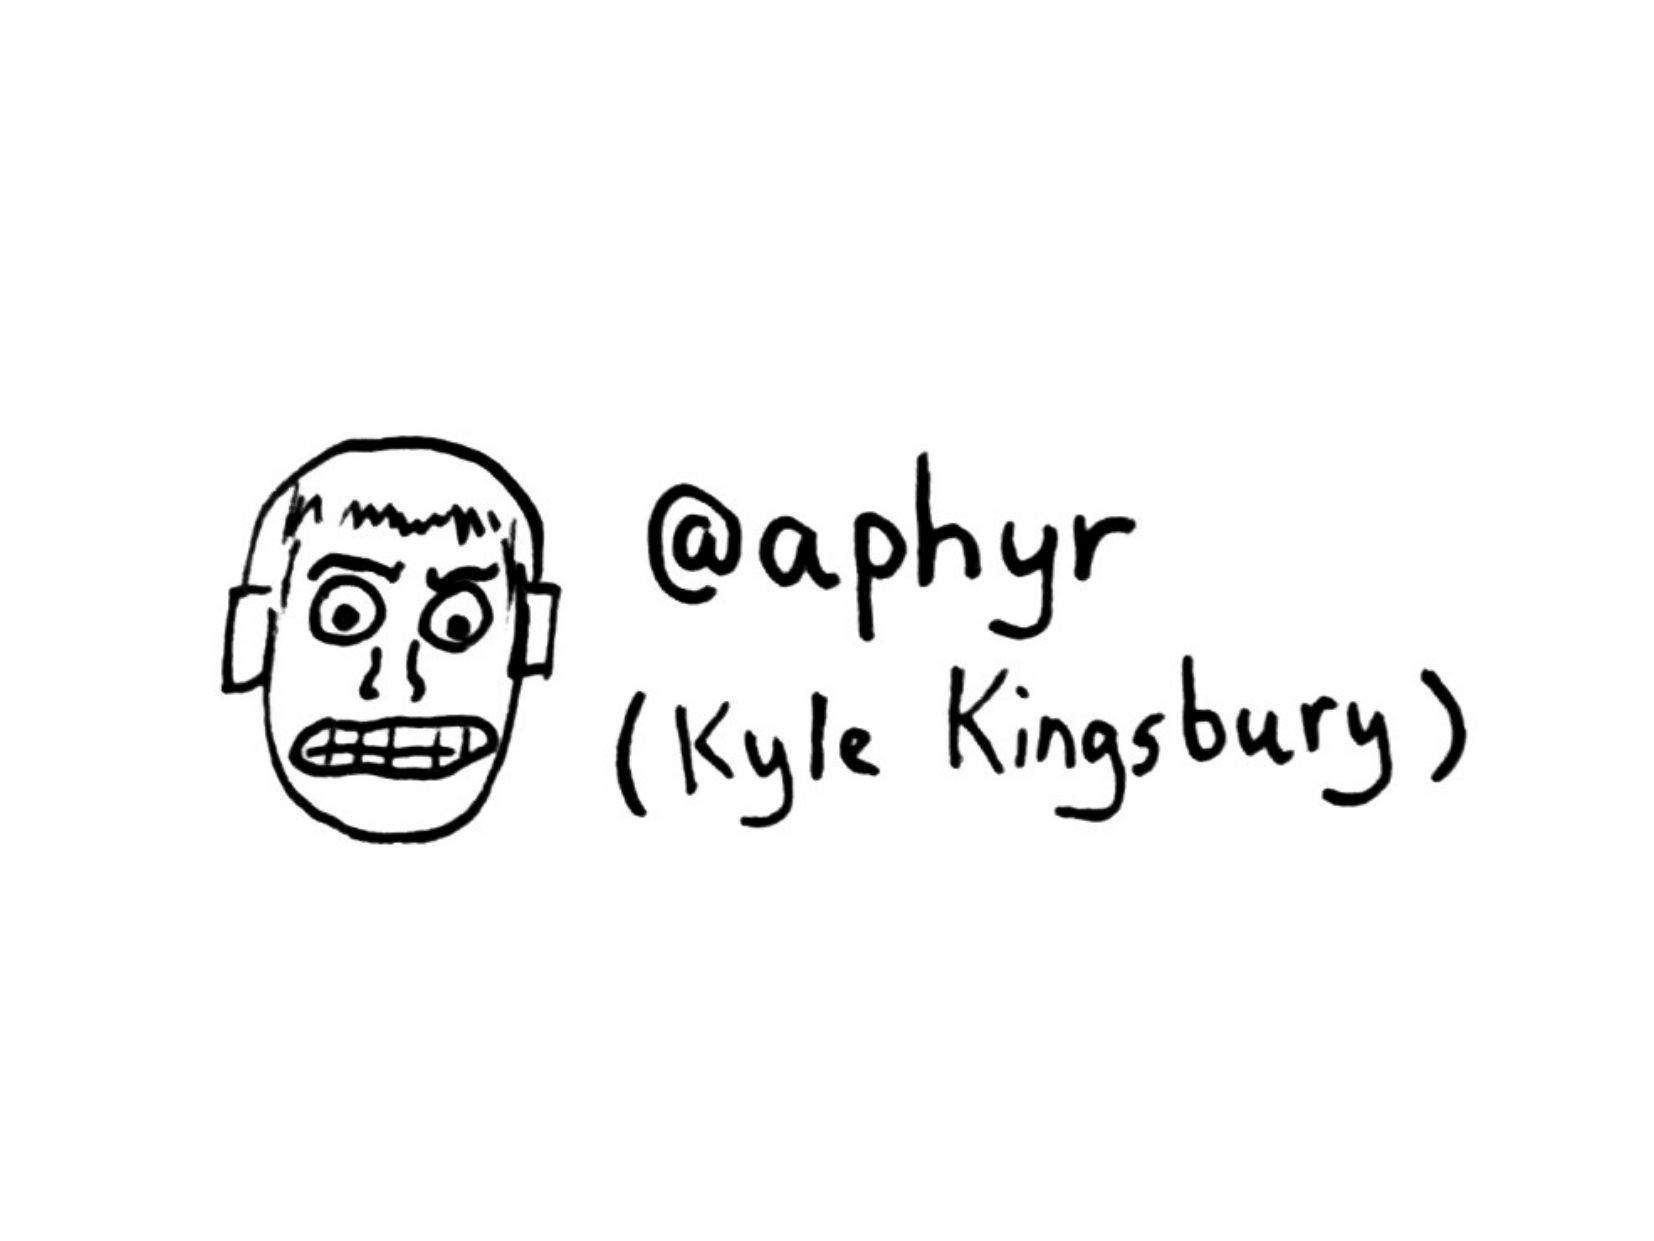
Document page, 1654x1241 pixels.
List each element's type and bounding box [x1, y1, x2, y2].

picture [148, 404, 1516, 886]
